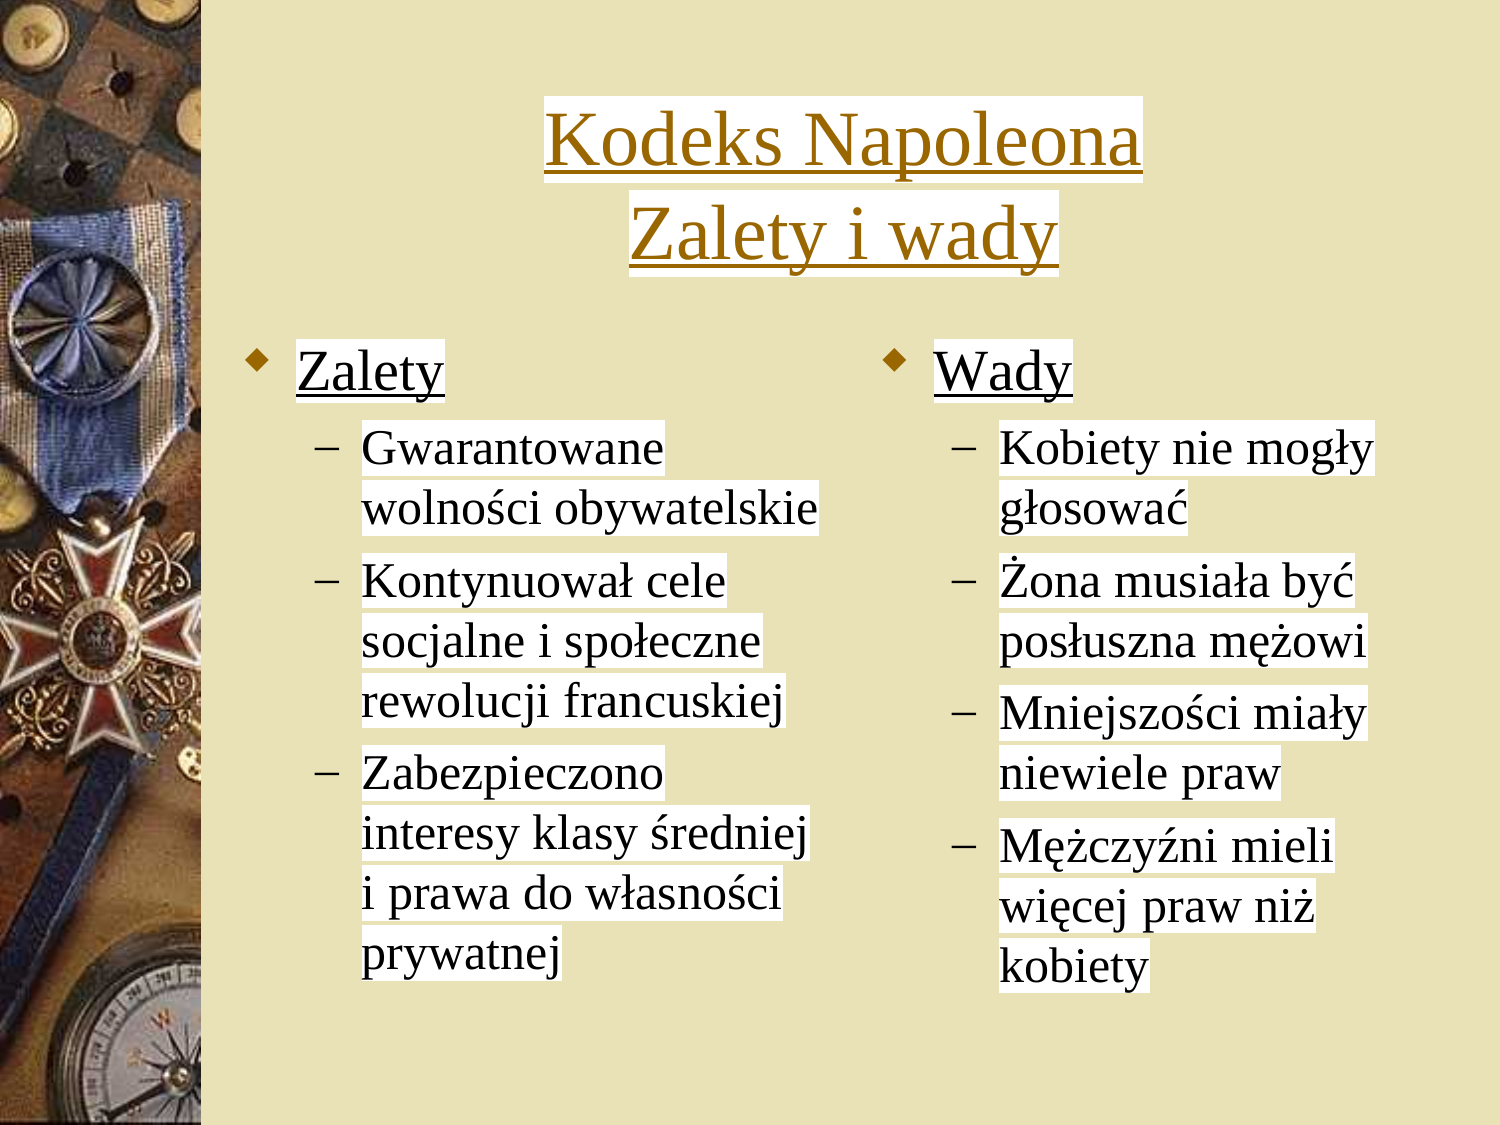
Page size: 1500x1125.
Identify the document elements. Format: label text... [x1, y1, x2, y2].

title Kodeks Napoleona Zalety i wady [224, 87, 1463, 275]
list Zalety Gwarantowane wolności obywatelskie Kontynuował cele socjalne i społeczne rewolucji francuskiej Zabezpieczono interesy klasy średniej i prawa do własności prywatnej [225, 324, 838, 1000]
picture [0, 0, 201, 1125]
list Wady Kobiety nie mogły głosować Żona musiała być posłuszna mężowi Mniejszości miały niewiele praw Mężczyźni mieli więcej praw niż kobiety [862, 324, 1476, 1000]
